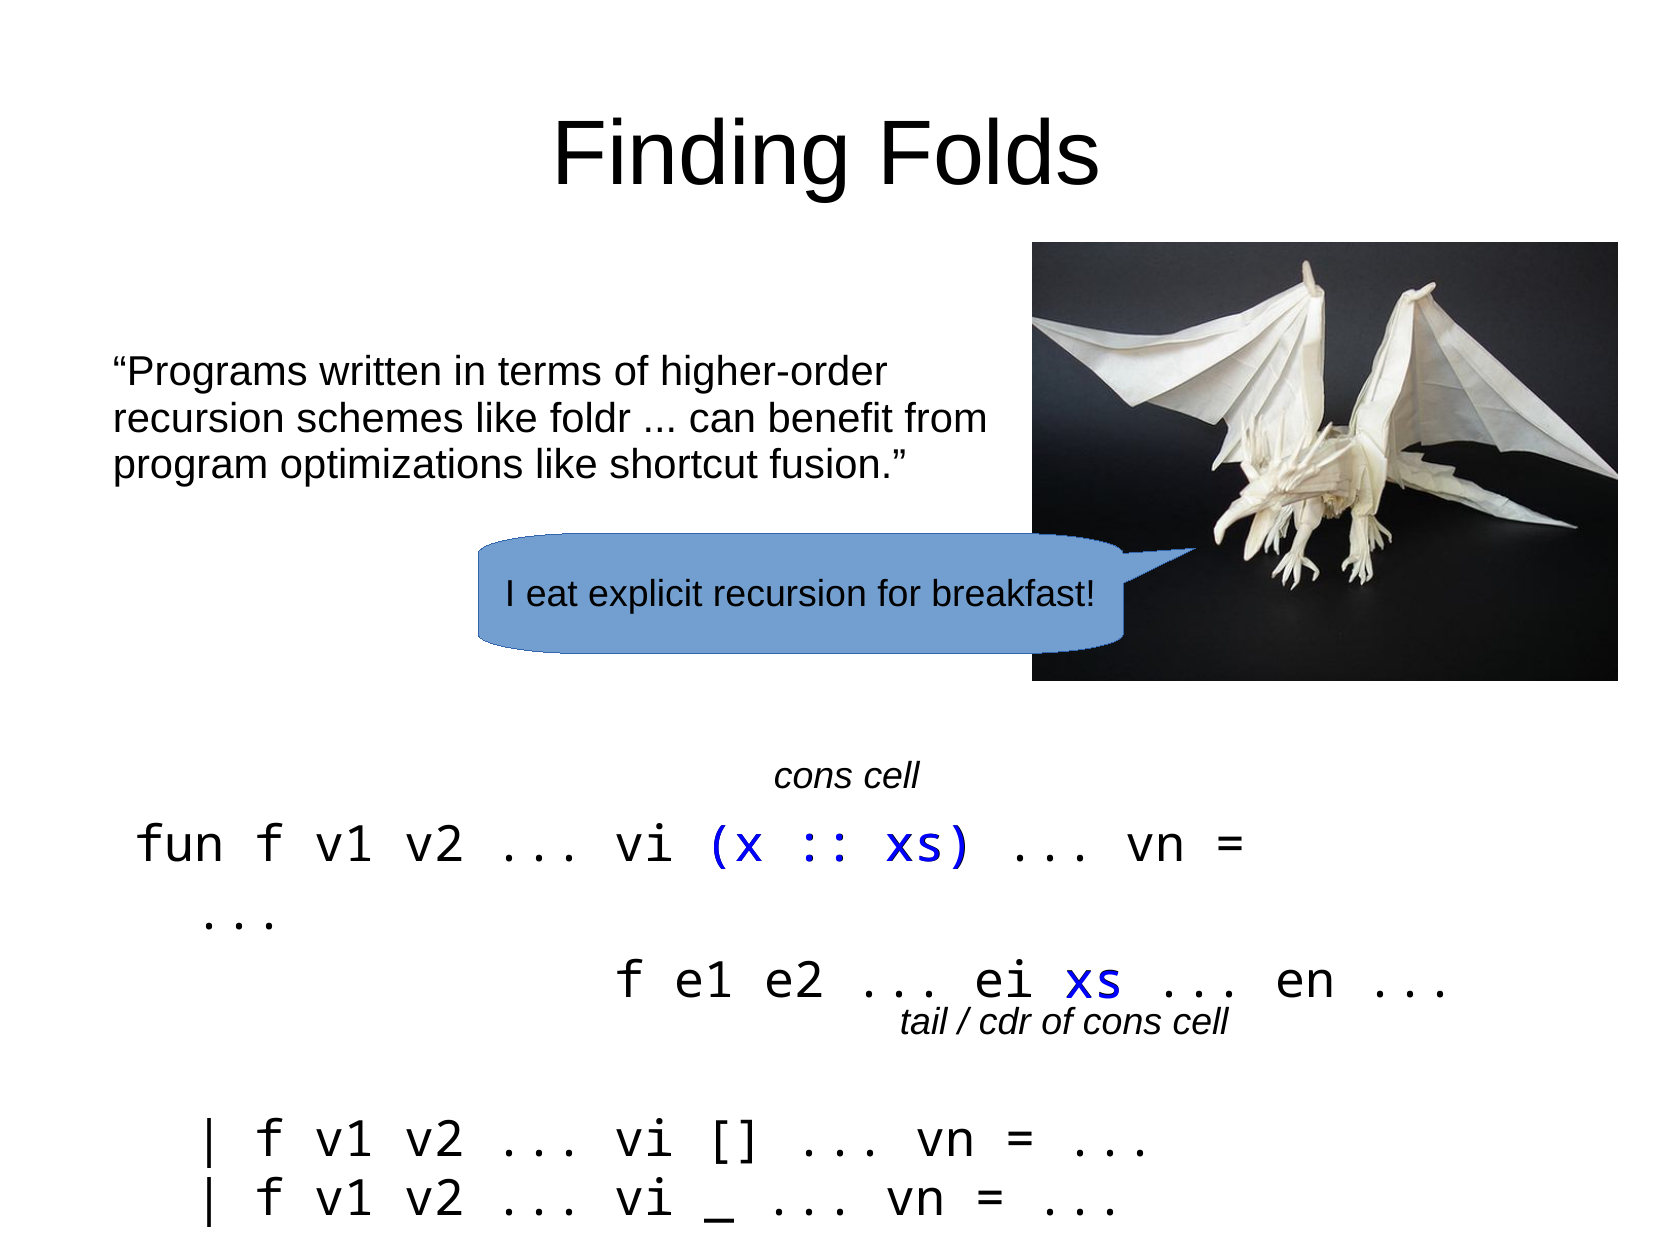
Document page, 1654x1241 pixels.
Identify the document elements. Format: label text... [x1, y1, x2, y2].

text_box | f v1 v2 ... vi _ ... vn = ... [120, 1154, 1516, 1228]
text_box cons cell [759, 747, 935, 800]
text_box | f v1 v2 ... vi [] ... vn = ... [120, 1095, 1516, 1154]
title Finding Folds [82, 49, 1571, 257]
text_box tail / cdr of cons cell [885, 993, 1244, 1051]
text_box (x :: xs) xs [119, 800, 1515, 991]
text_box I eat explicit recursion for breakfast! [478, 533, 1196, 654]
picture [1032, 242, 1618, 681]
text_box “Programs written in terms of higher-order recursion schemes like foldr ... can benefit from program optimizations like shortcut fusion.” [98, 340, 1032, 496]
